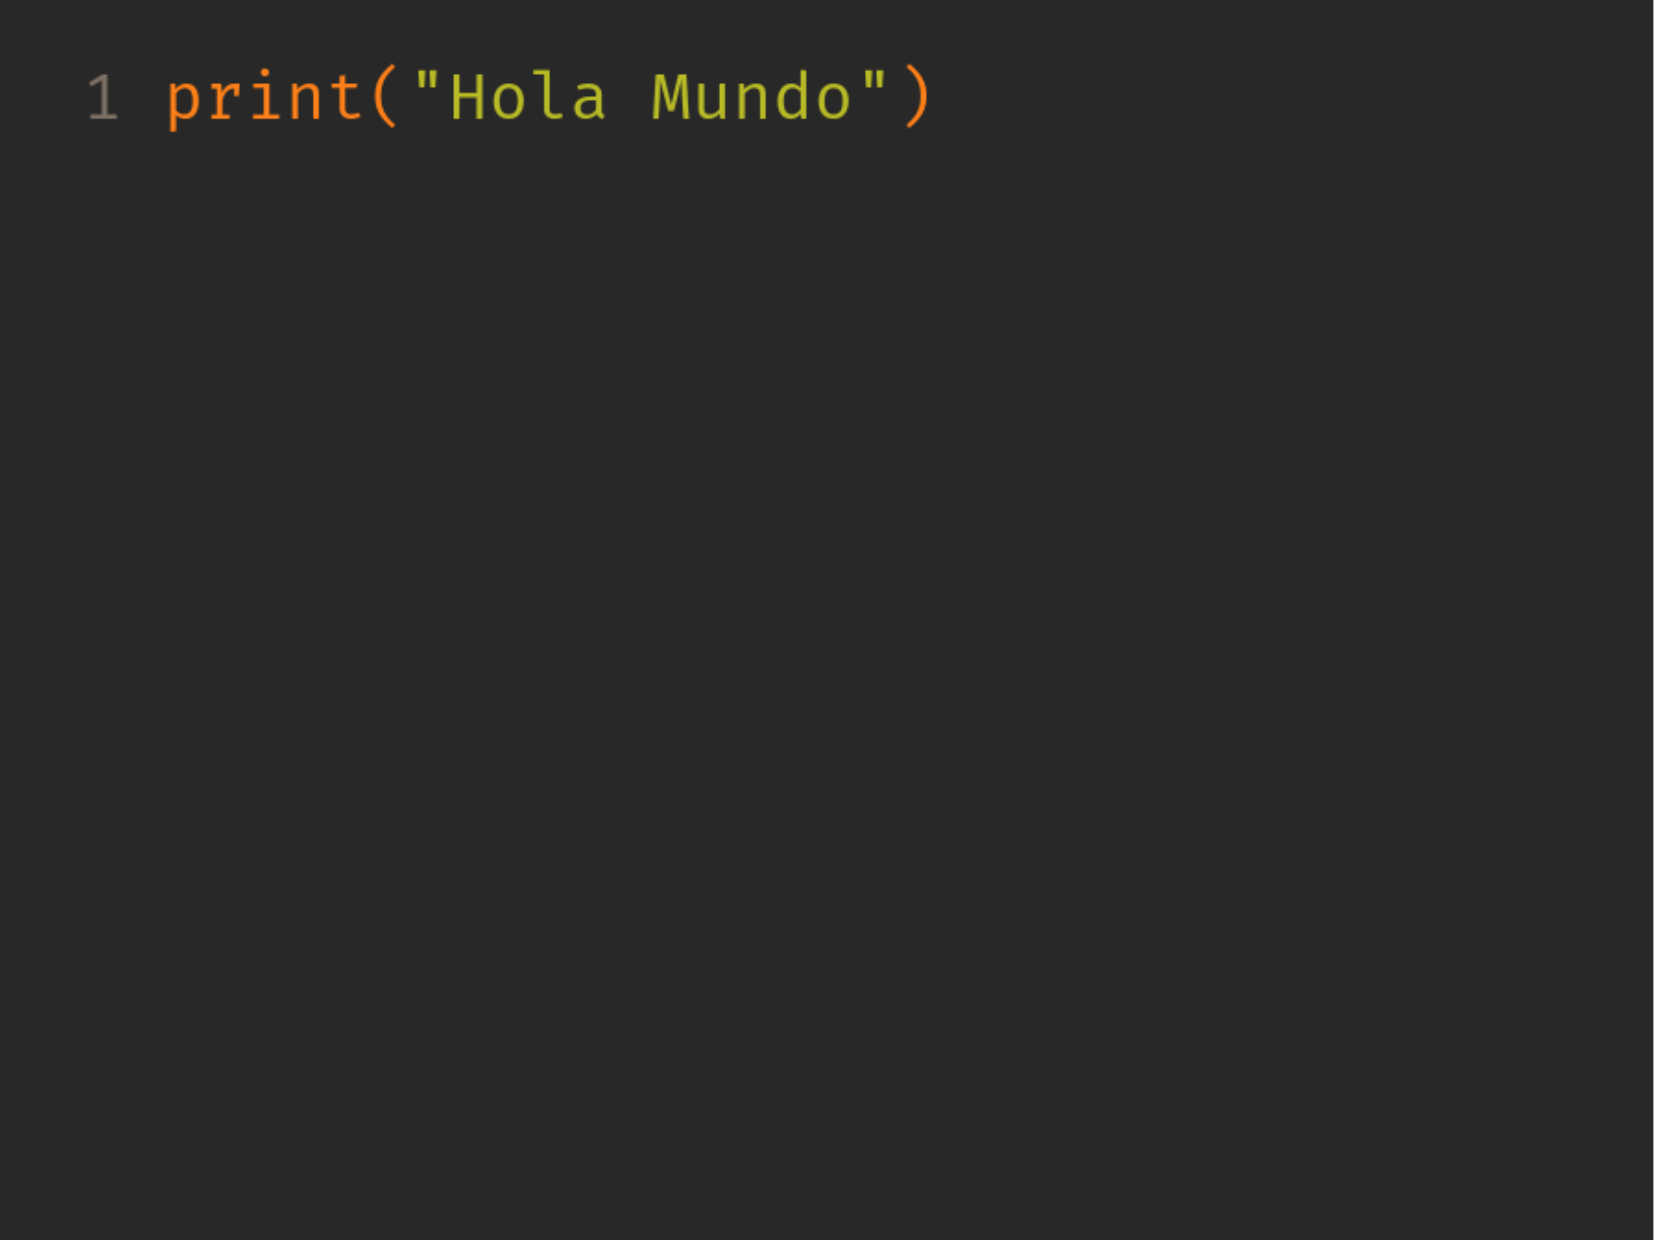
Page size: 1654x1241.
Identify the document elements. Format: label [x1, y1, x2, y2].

picture [59, 60, 1032, 147]
